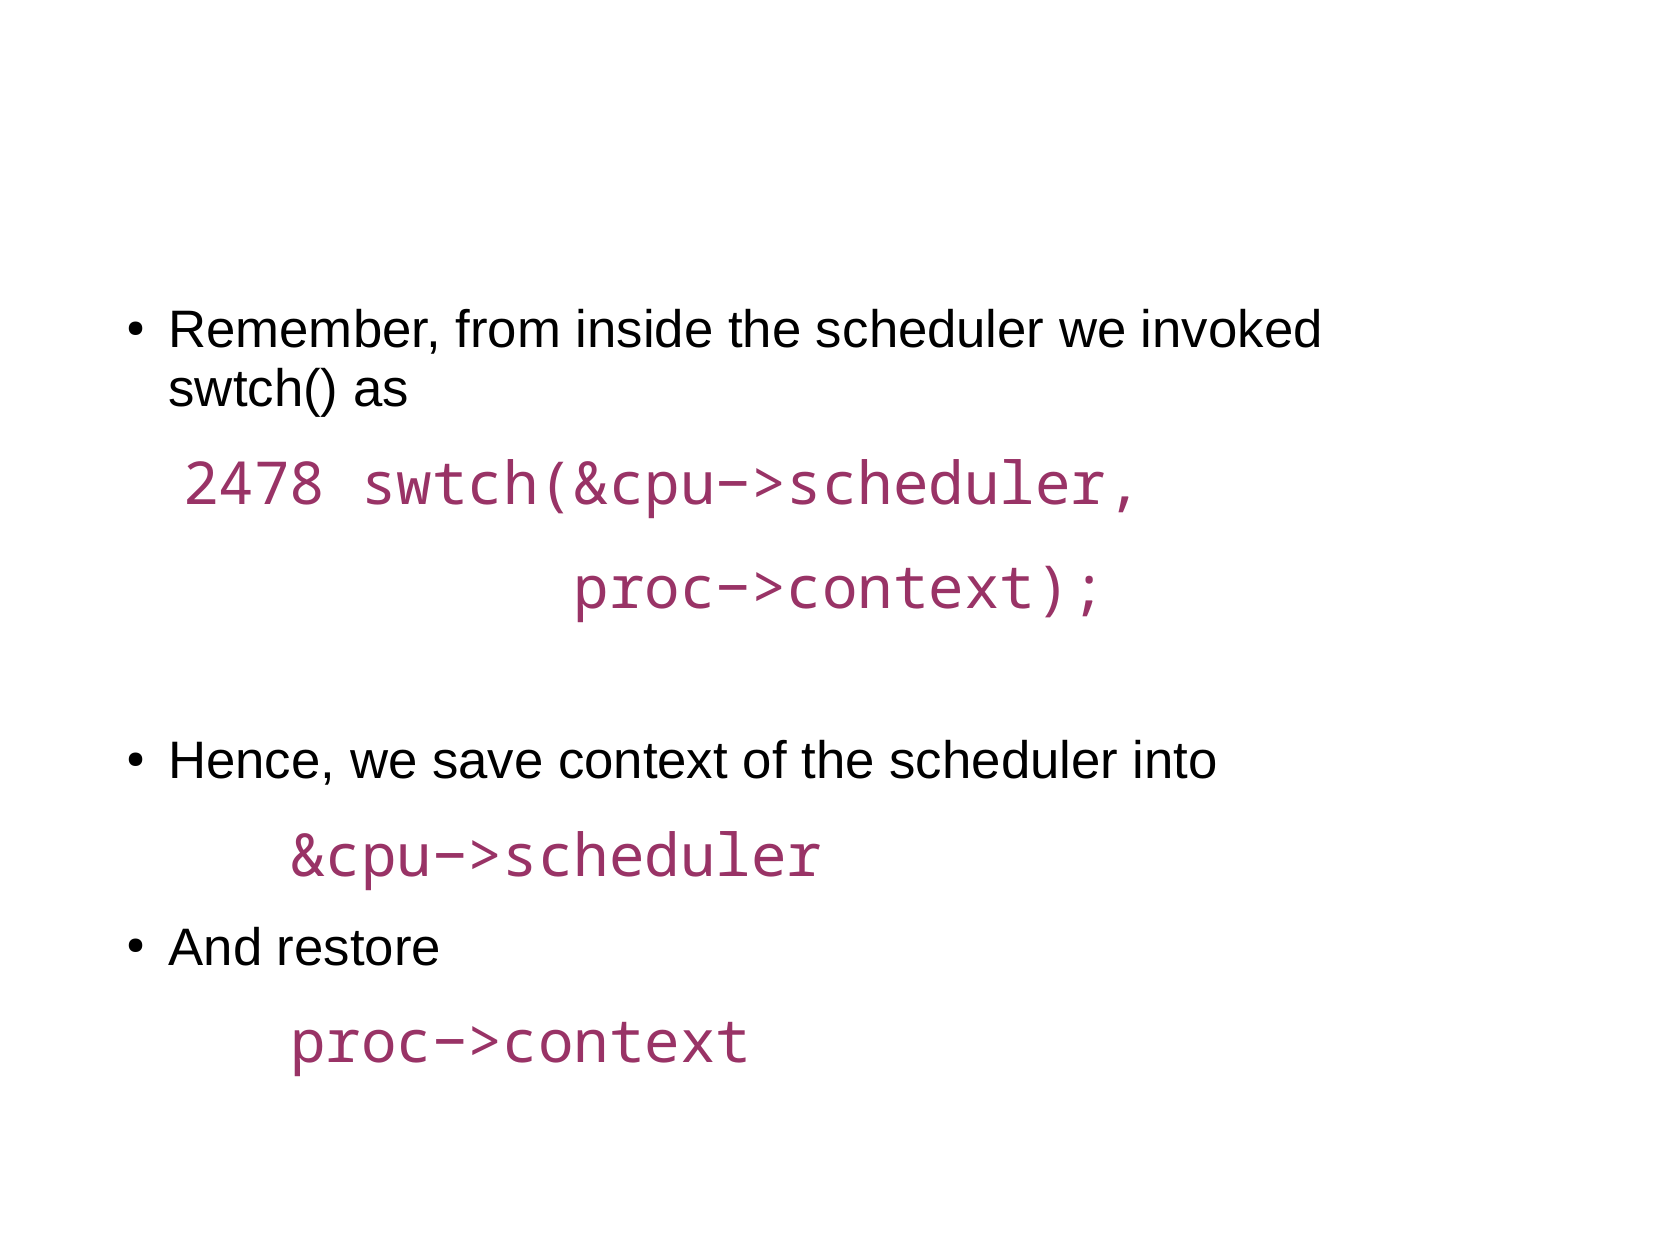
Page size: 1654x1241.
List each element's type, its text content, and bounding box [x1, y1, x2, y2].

list Remember, from inside the scheduler we invoked swtch() as 2478 swtch(&cpu−>scheduler, proc−>context); Hence, we save context of the scheduler into &cpu−>scheduler And restore proc−>context [112, 300, 1501, 1088]
